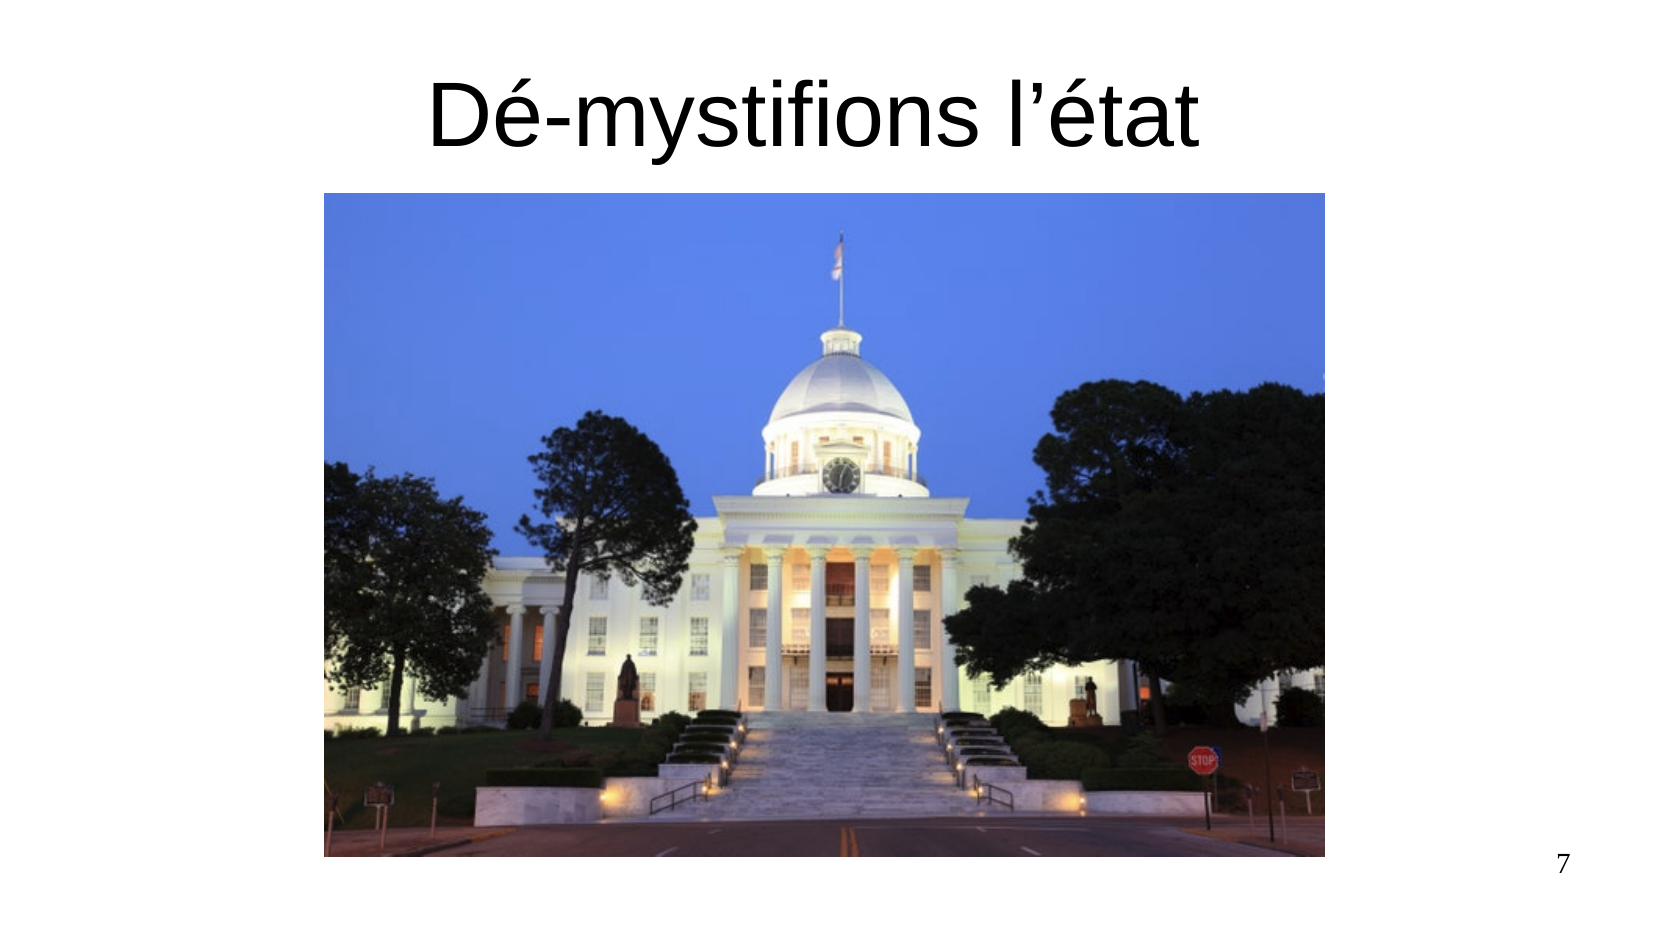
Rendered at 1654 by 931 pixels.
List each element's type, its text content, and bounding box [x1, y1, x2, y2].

picture [324, 193, 1325, 857]
title Dé-mystifions l’état [82, 37, 1571, 193]
